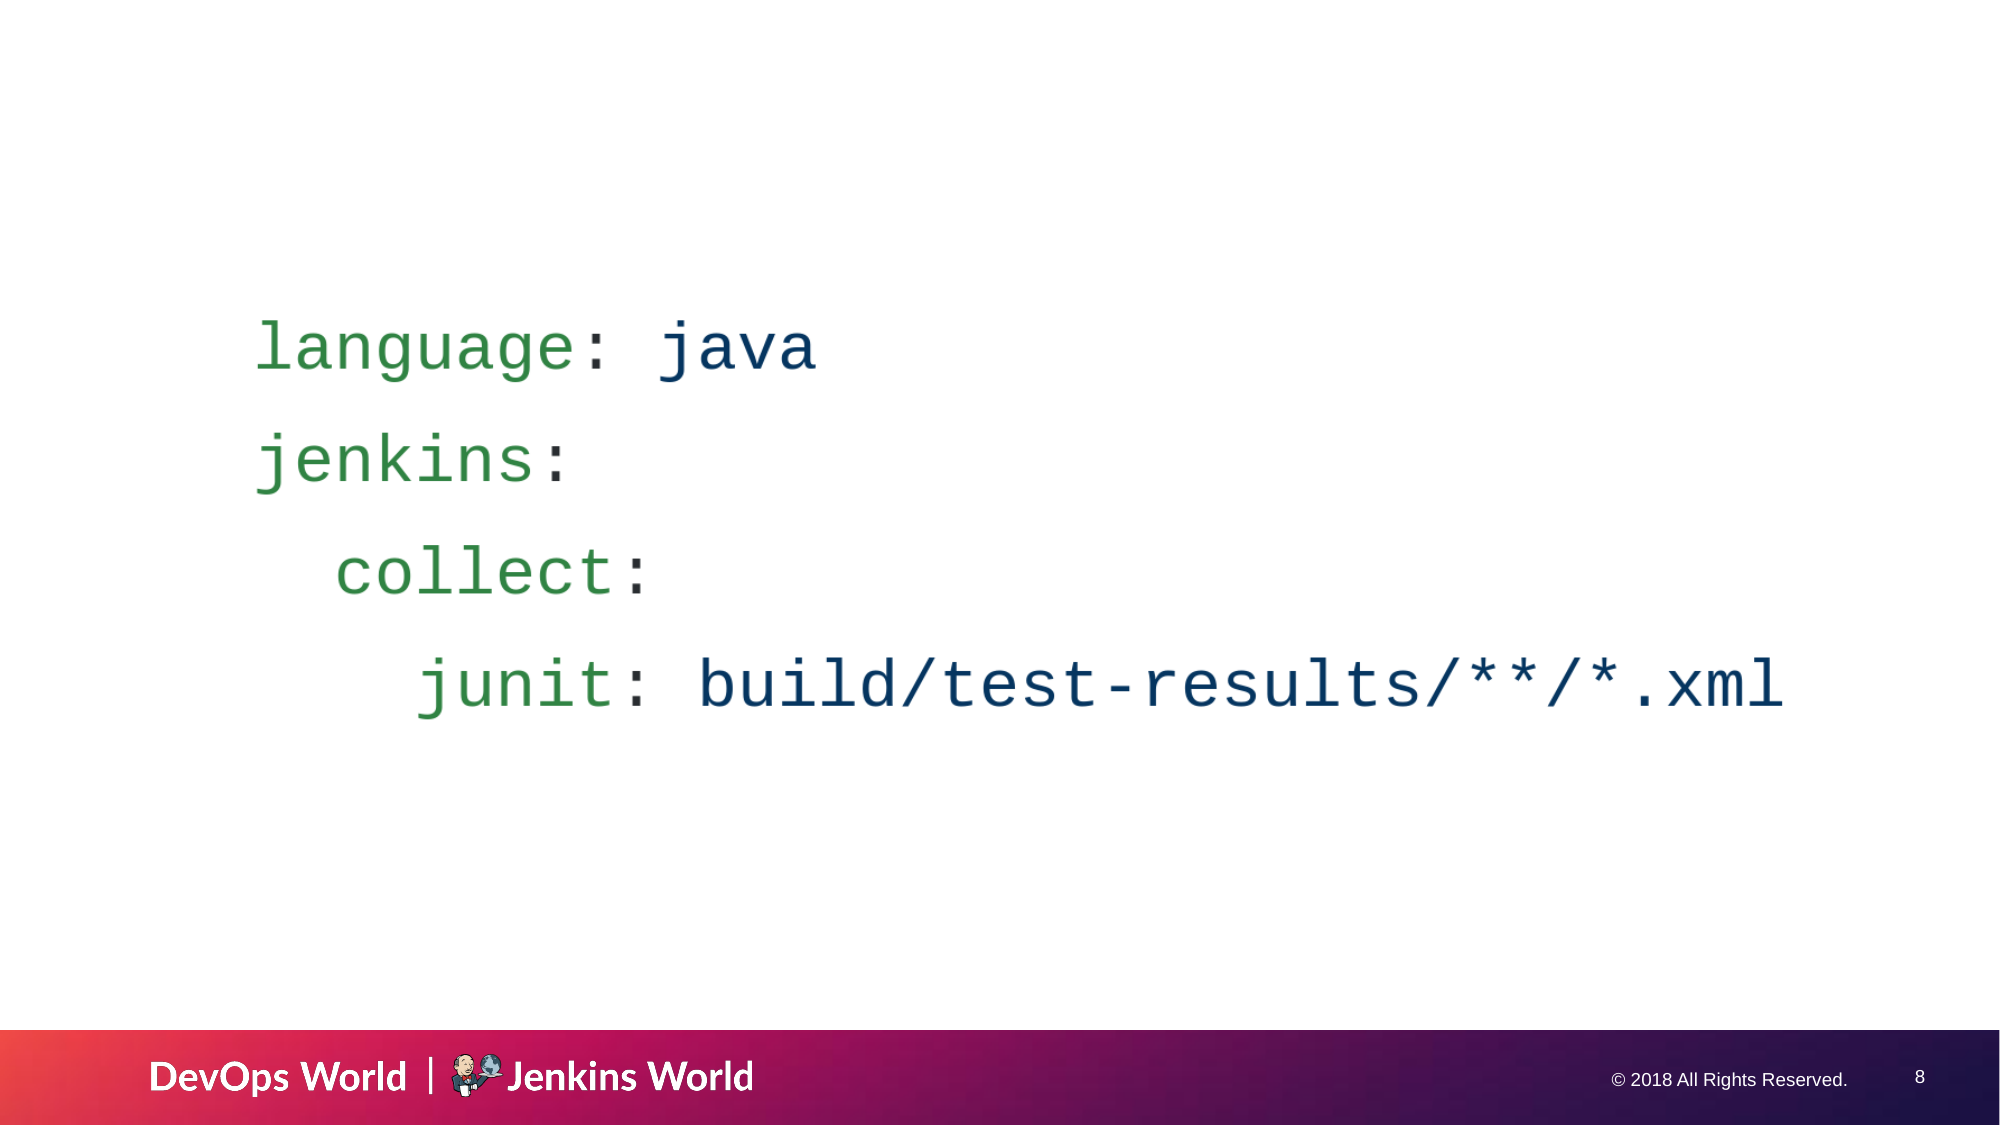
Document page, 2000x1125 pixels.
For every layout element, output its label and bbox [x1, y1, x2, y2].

picture [240, 299, 1799, 734]
picture [0, 1030, 2000, 1125]
